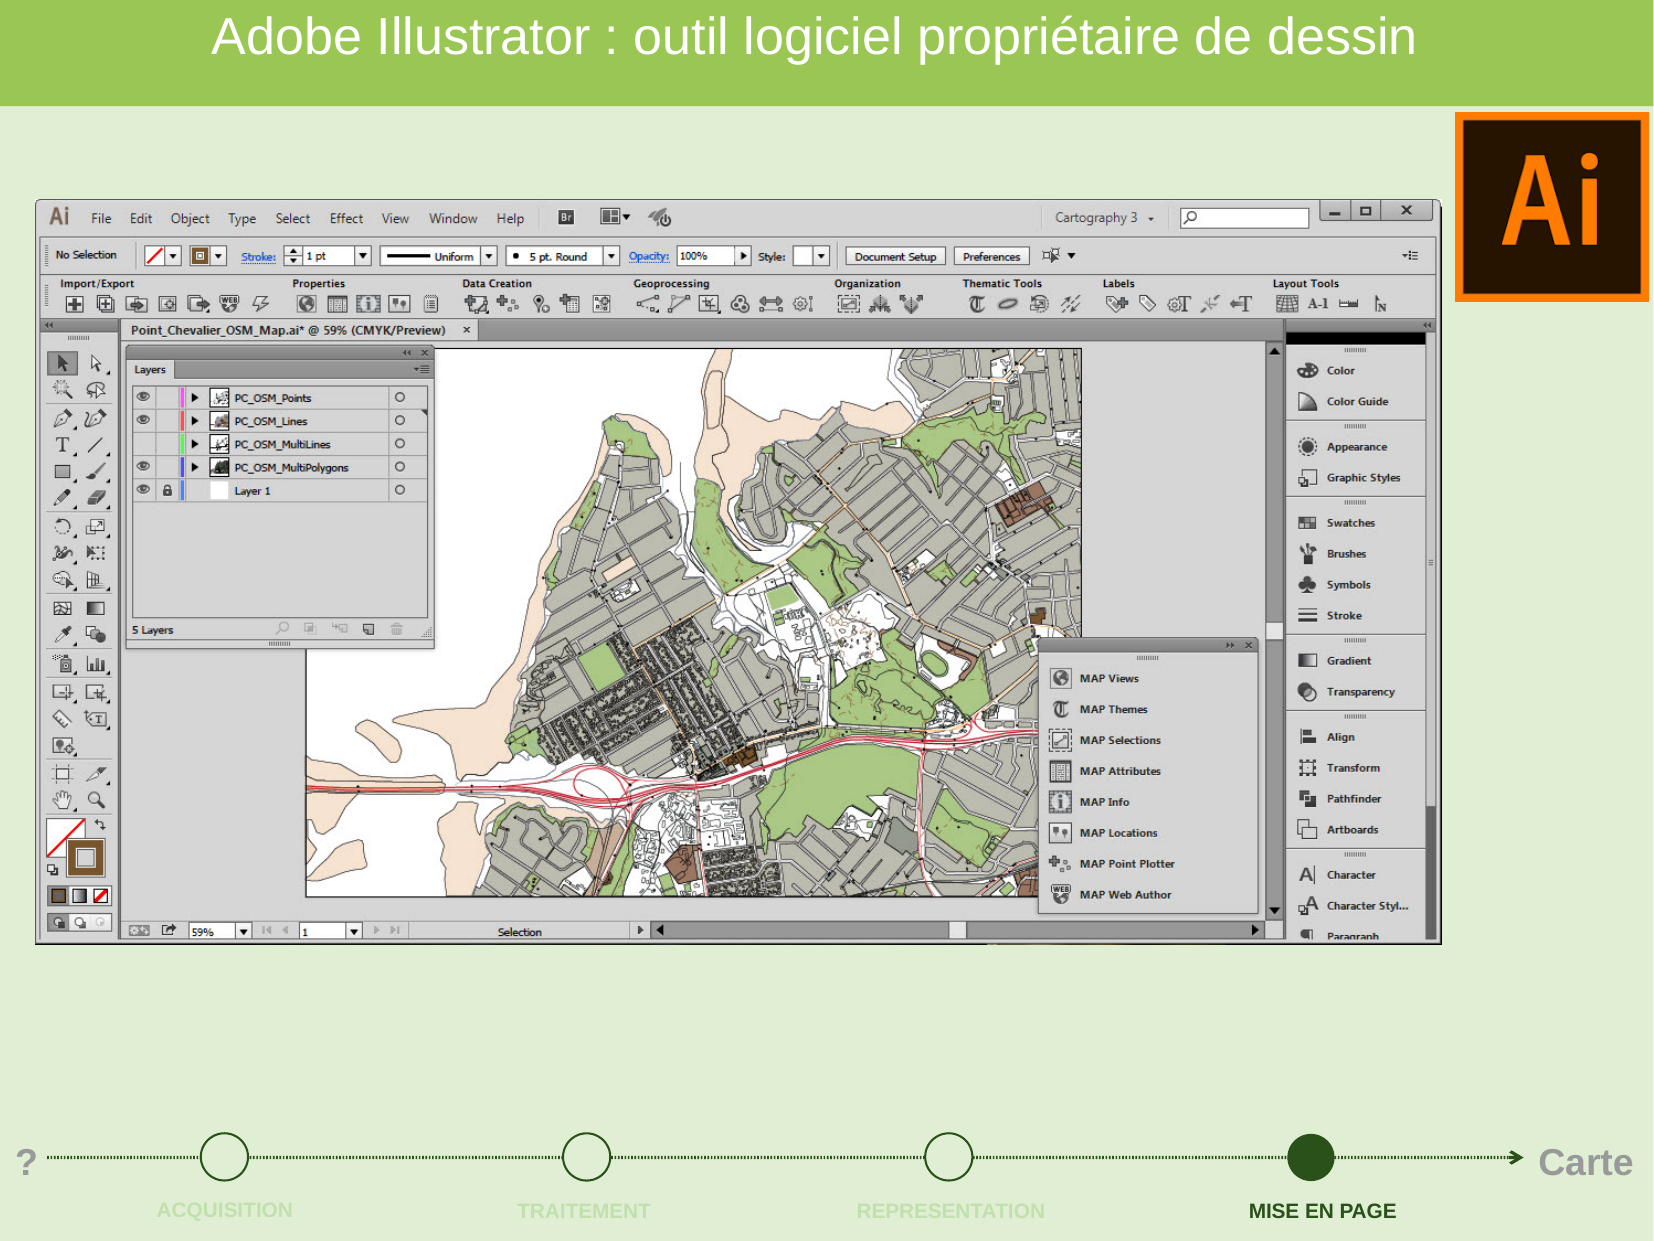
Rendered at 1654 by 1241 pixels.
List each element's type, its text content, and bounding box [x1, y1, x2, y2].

text_box TRAITEMENT [502, 1189, 666, 1230]
text_box ACQUISITION [141, 1189, 308, 1230]
text_box [200, 1133, 249, 1181]
text_box [563, 1133, 611, 1181]
title Adobe Illustrator : outil logiciel propriétaire de dessin [82, 0, 1548, 138]
text_box MISE EN PAGE [1234, 1190, 1412, 1231]
text_box Carte [1523, 1130, 1649, 1190]
text_box [925, 1133, 973, 1181]
picture [1455, 112, 1649, 302]
text_box REPRESENTATION [841, 1189, 1060, 1230]
text_box ? [0, 1130, 54, 1190]
picture [35, 199, 1442, 945]
text_box [1287, 1133, 1335, 1182]
